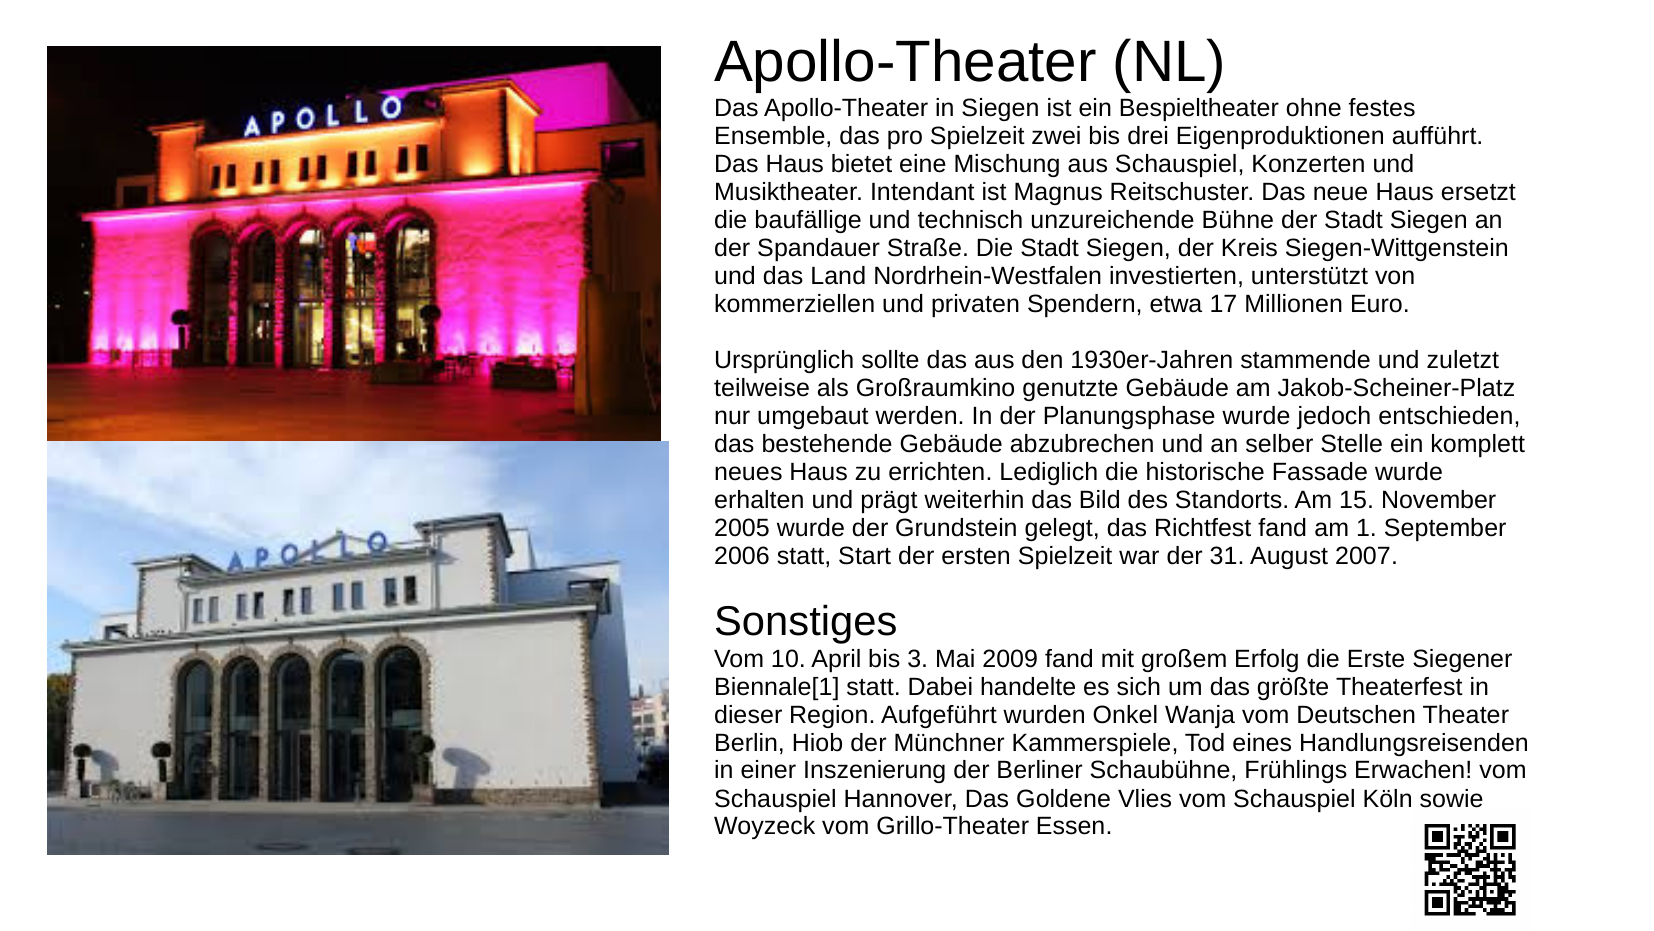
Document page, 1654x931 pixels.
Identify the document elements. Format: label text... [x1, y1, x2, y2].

picture [1410, 809, 1530, 930]
picture [47, 46, 669, 856]
title Apollo-Theater (NL) Das Apollo-Theater in Siegen ist ein Bespieltheater ohne festes Ensemble, das pro Spielzeit zwei bis drei Eigenproduktionen aufführt. Das Haus bietet eine Mischung aus Schauspiel, Konzerten und Musiktheater. Intendant ist Magnus Reitschuster. Das neue Haus ersetzt die baufällige und technisch unzureichende Bühne der Stadt Siegen an der Spandauer Straße. Die Stadt Siegen, der Kreis Siegen-Wittgenstein und das Land Nordrhein-Westfalen investierten, unterstützt von kommerziellen und privaten Spendern, etwa 17 Millionen Euro. Ursprünglich sollte das aus den 1930er-Jahren stammende und zuletzt teilweise als Großraumkino genutzte Gebäude am Jakob-Scheiner-Platz nur umgebaut werden. In der Planungsphase wurde jedoch entschieden, das bestehende Gebäude abzubrechen und an selber Stelle ein komplett neues Haus zu errichten. Lediglich die historische Fassade wurde erhalten und prägt weiterhin das Bild des Standorts. Am 15. November 2005 wurde der Grundstein gelegt, das Richtfest fand am 1. September 2006 statt, Start der ersten Spielzeit war der 31. August 2007. Sonstiges Vom 10. April bis 3. Mai 2009 fand mit großem Erfolg die Erste Siegener Biennale[1] statt. Dabei handelte es sich um das größte Theaterfest in dieser Region. Aufgeführt wurden Onkel Wanja vom Deutschen Theater Berlin, Hiob der Münchner Kammerspiele, Tod eines Handlungsreisenden in einer Inszenierung der Berliner Schaubühne, Frühlings Erwachen! vom Schauspiel Hannover, Das Goldene Vlies vom Schauspiel Köln sowie Woyzeck vom Grillo-Theater Essen. [714, 0, 1535, 841]
